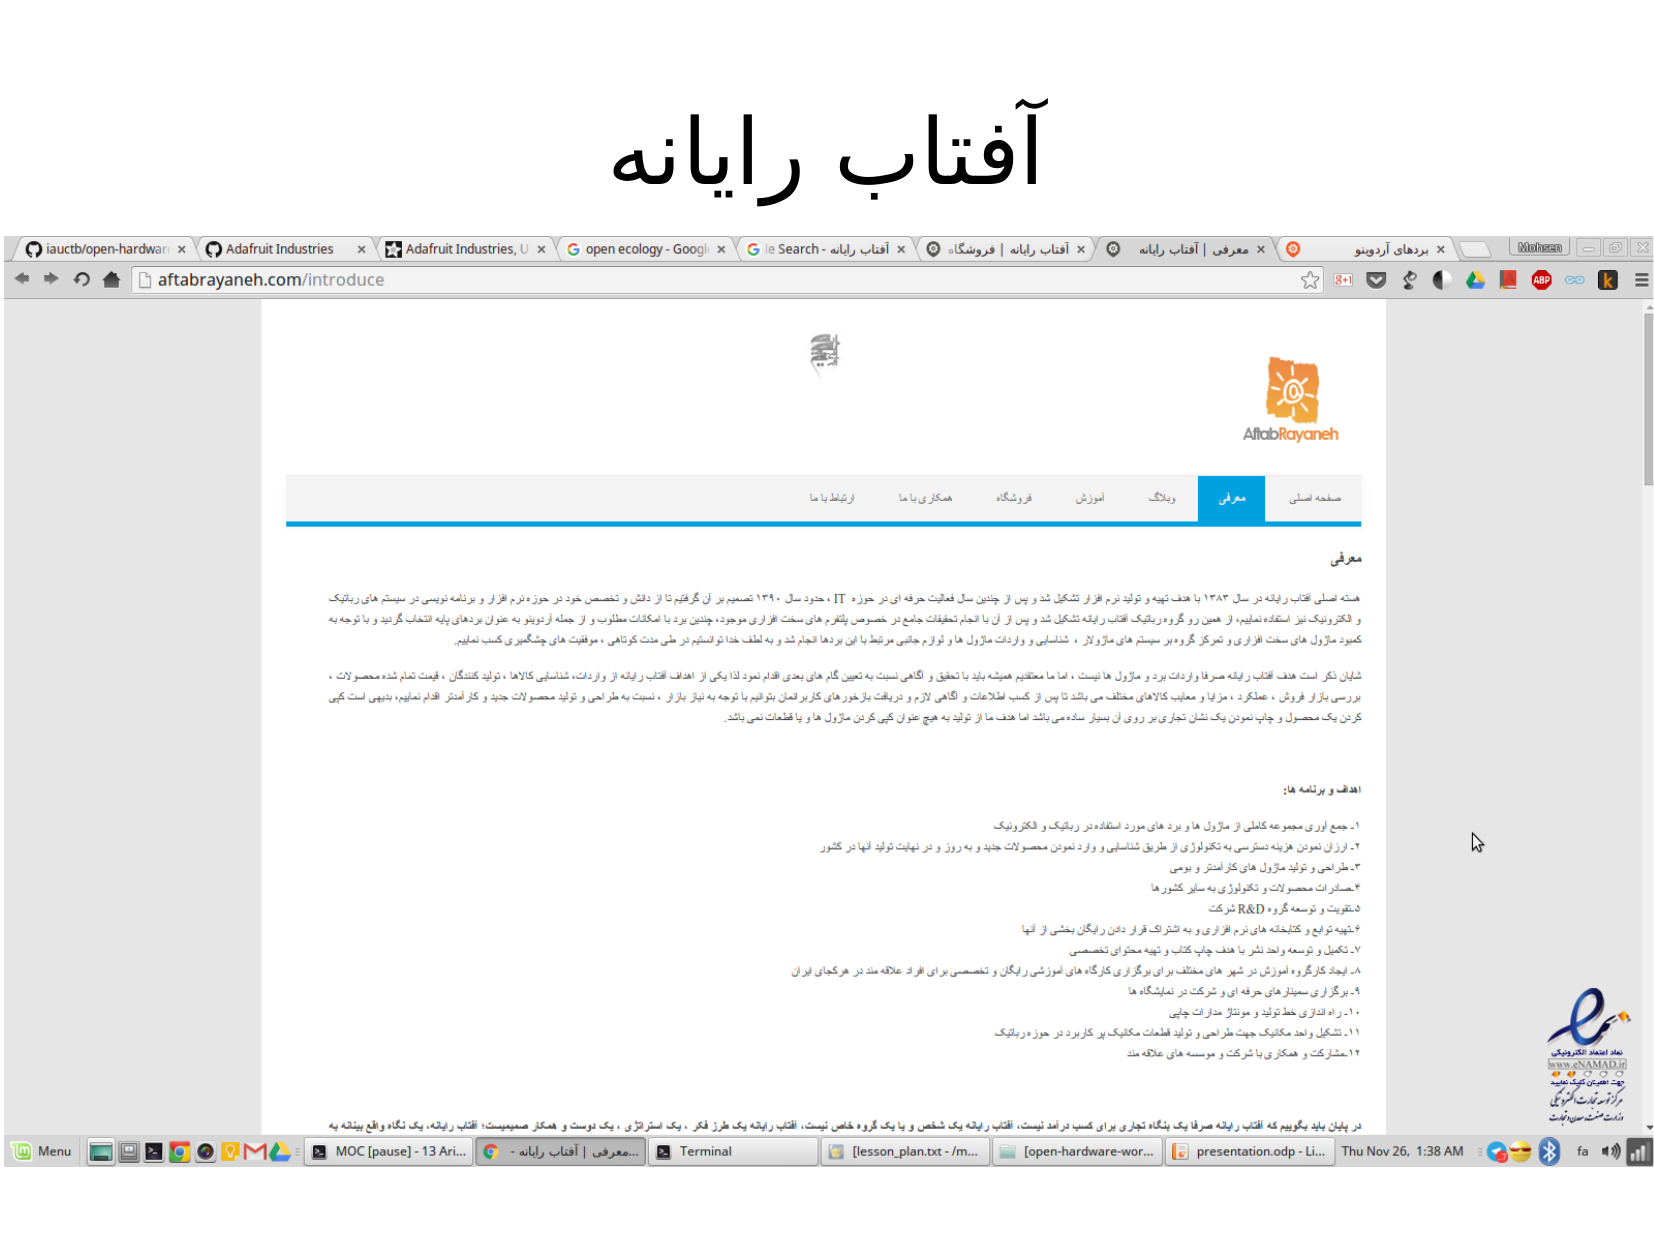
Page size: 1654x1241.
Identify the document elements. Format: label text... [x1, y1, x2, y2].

title آفتاب رایانه [82, 49, 1571, 236]
picture [4, 236, 1654, 1168]
